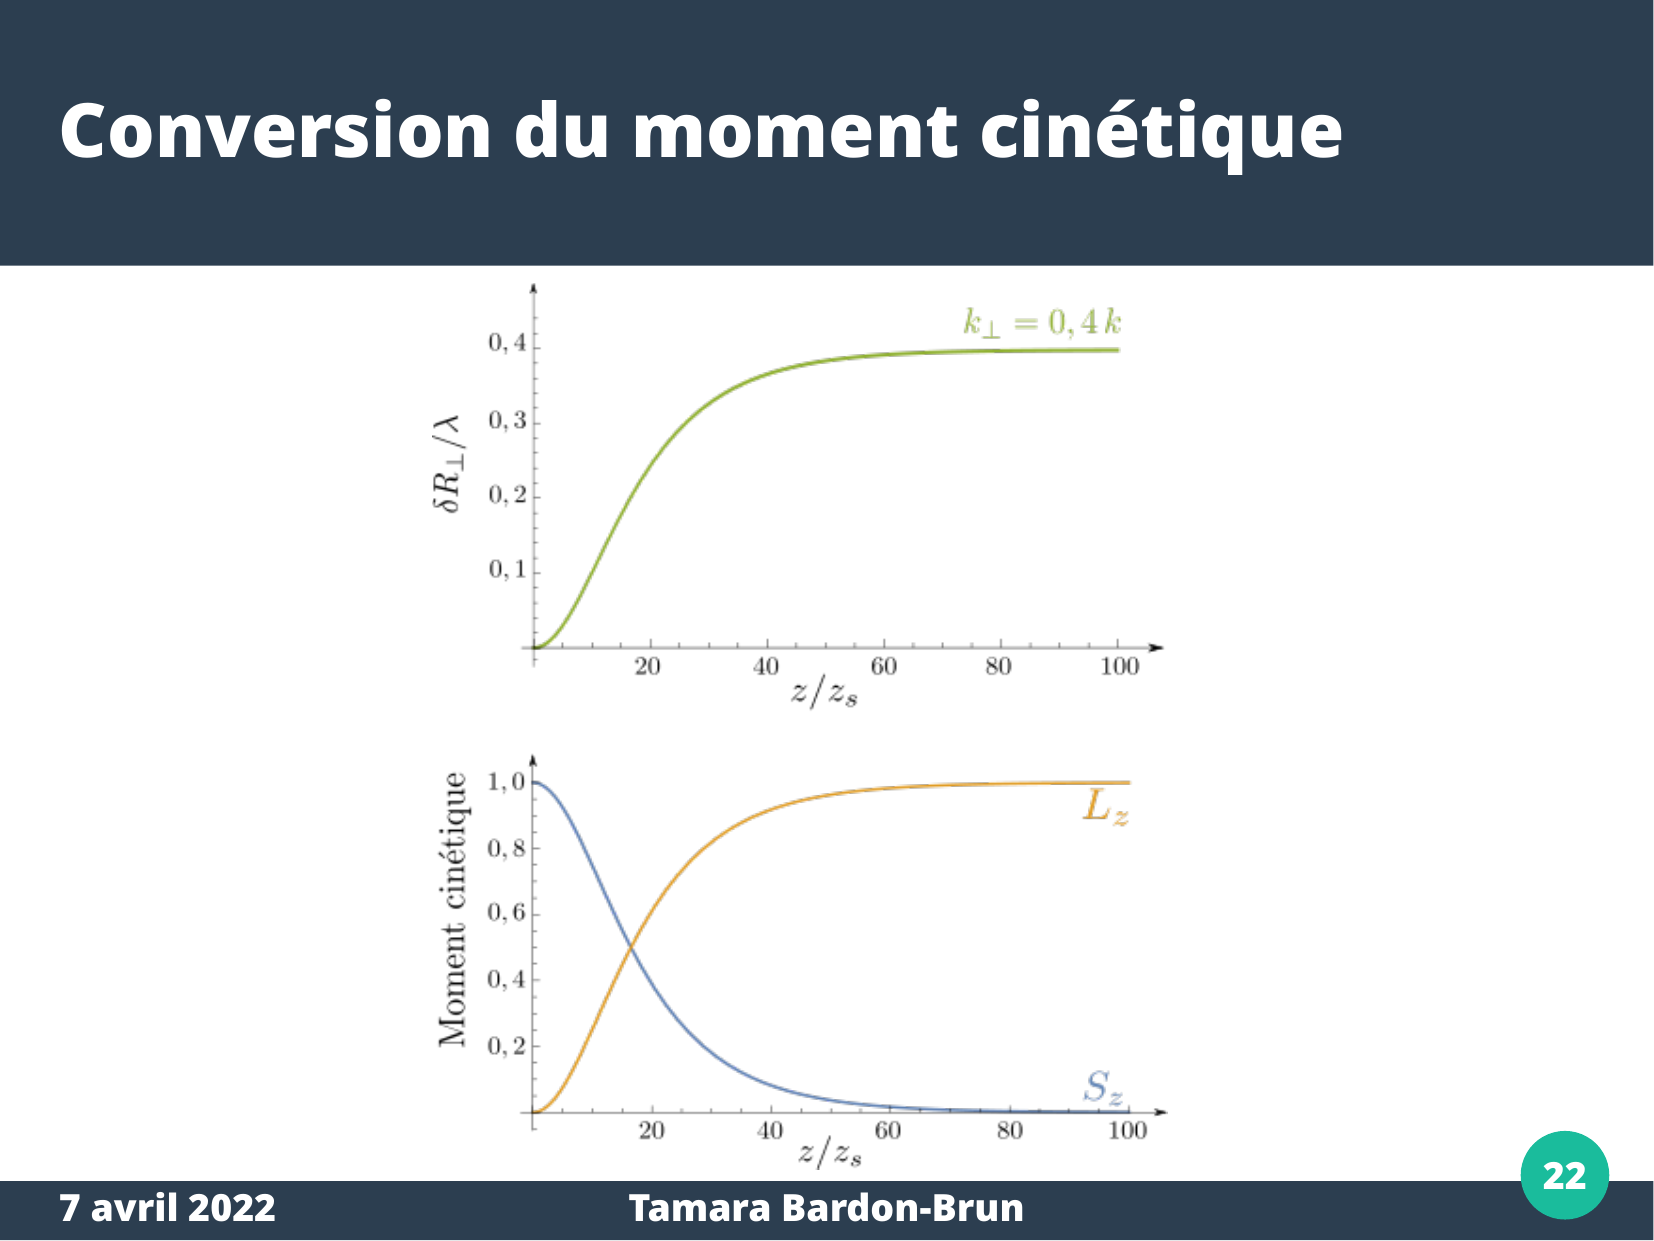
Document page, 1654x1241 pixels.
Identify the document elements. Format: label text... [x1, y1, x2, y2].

title Conversion du moment cinétique [59, 49, 1595, 207]
picture [432, 283, 1168, 1170]
